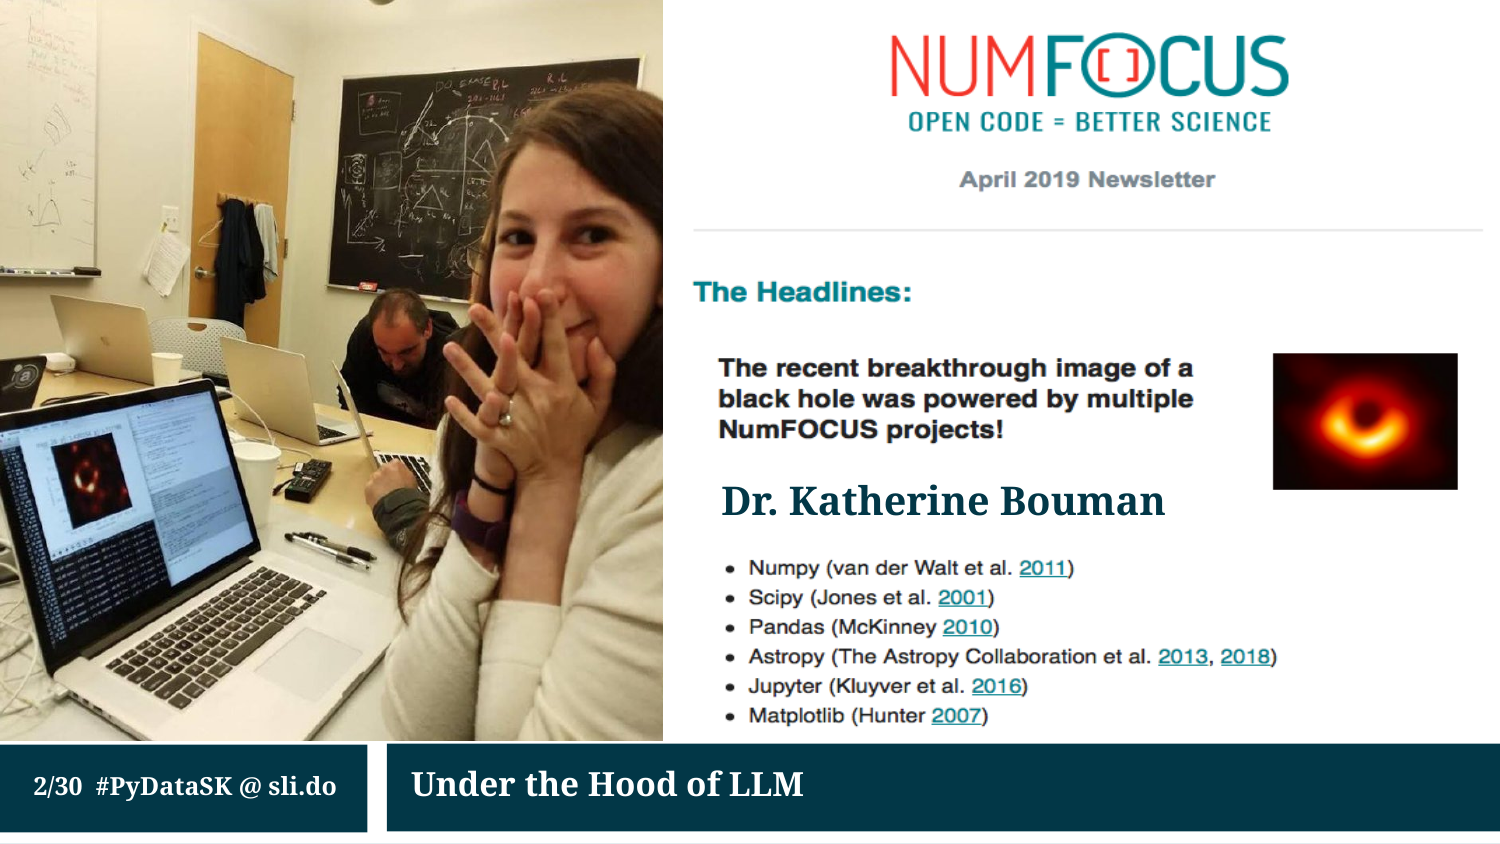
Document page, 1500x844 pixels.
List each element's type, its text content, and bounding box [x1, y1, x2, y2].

text_box Dr. Katherine Bouman [710, 409, 1500, 529]
text_box Under the Hood of LLM [400, 740, 1500, 826]
picture [0, 0, 1500, 741]
text_box 2/30 #PyDataSK @ sli.do [22, 764, 362, 808]
